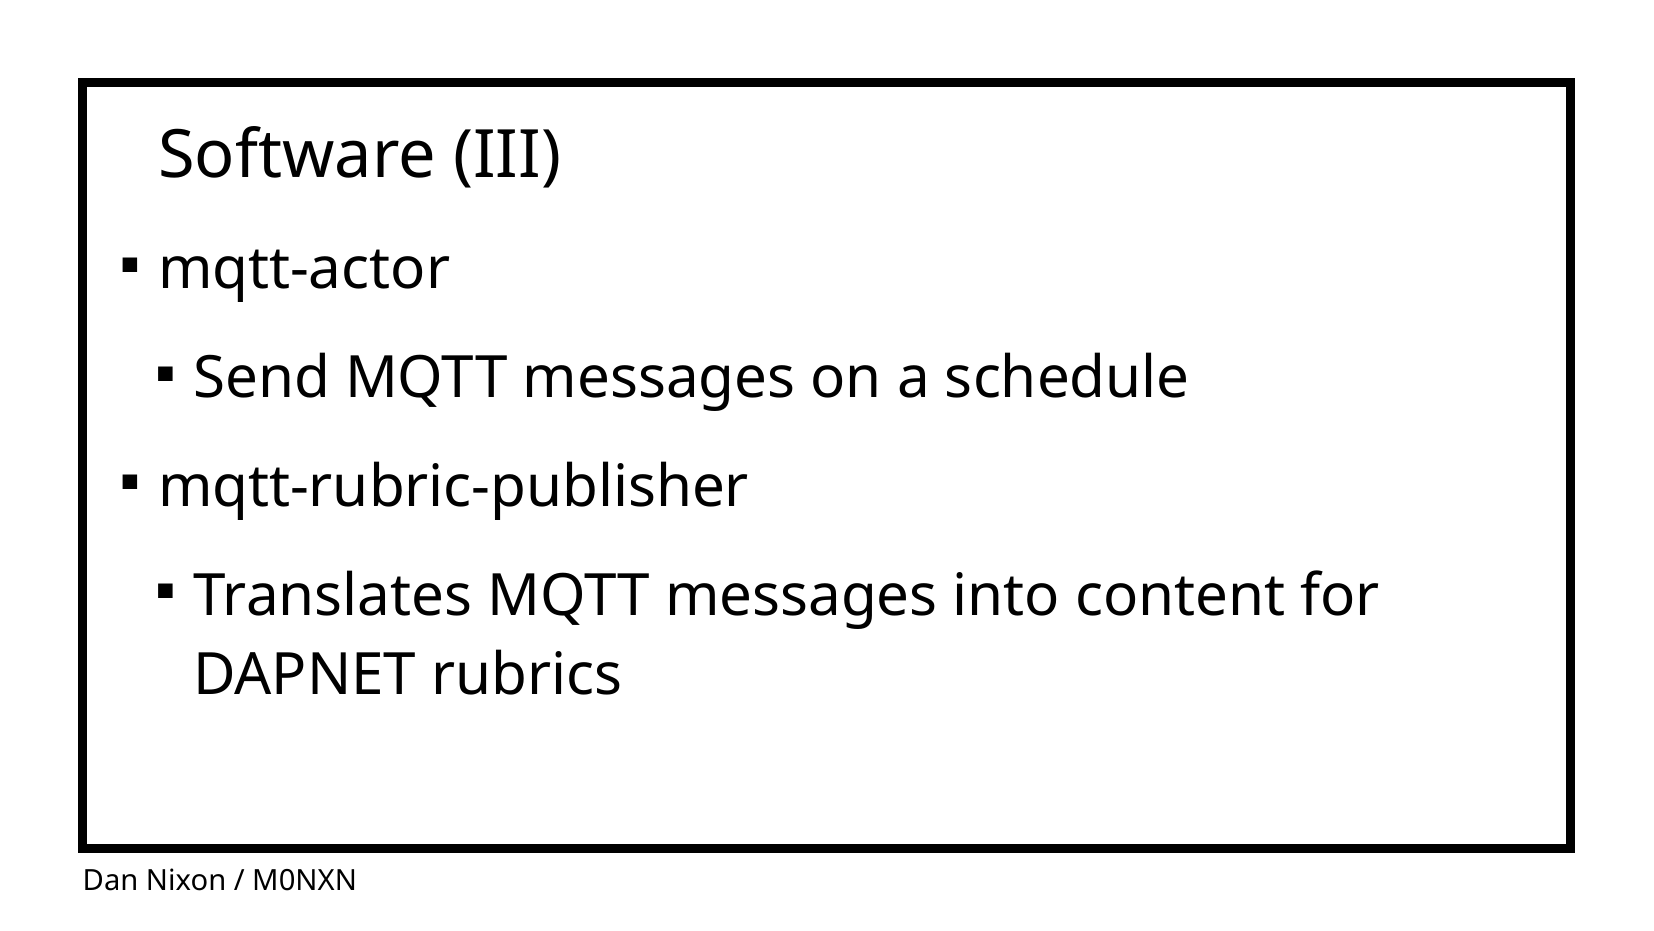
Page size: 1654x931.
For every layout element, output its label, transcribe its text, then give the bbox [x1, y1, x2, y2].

subtitle Software (III) mqtt-actor Send MQTT messages on a schedule mqtt-rubric-publisher Translates MQTT messages into content for DAPNET rubrics [82, 82, 1571, 849]
